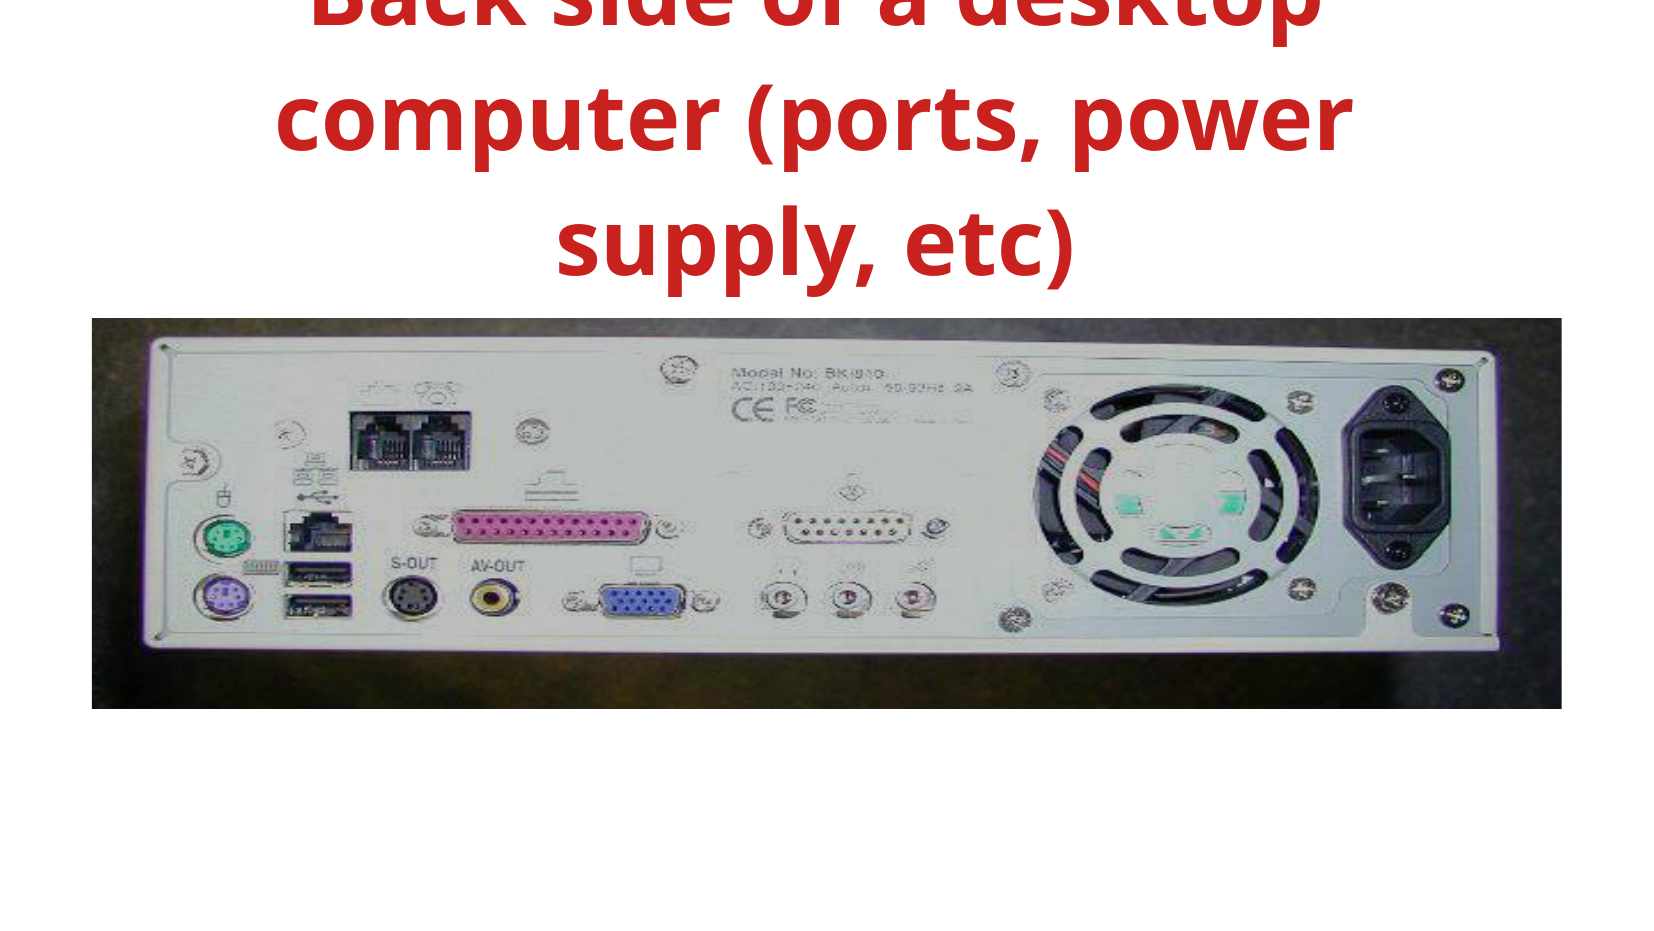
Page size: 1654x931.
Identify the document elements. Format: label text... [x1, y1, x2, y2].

picture [91, 318, 1562, 709]
title Back side of a desktop computer (ports, power supply, etc) [168, 19, 1463, 211]
